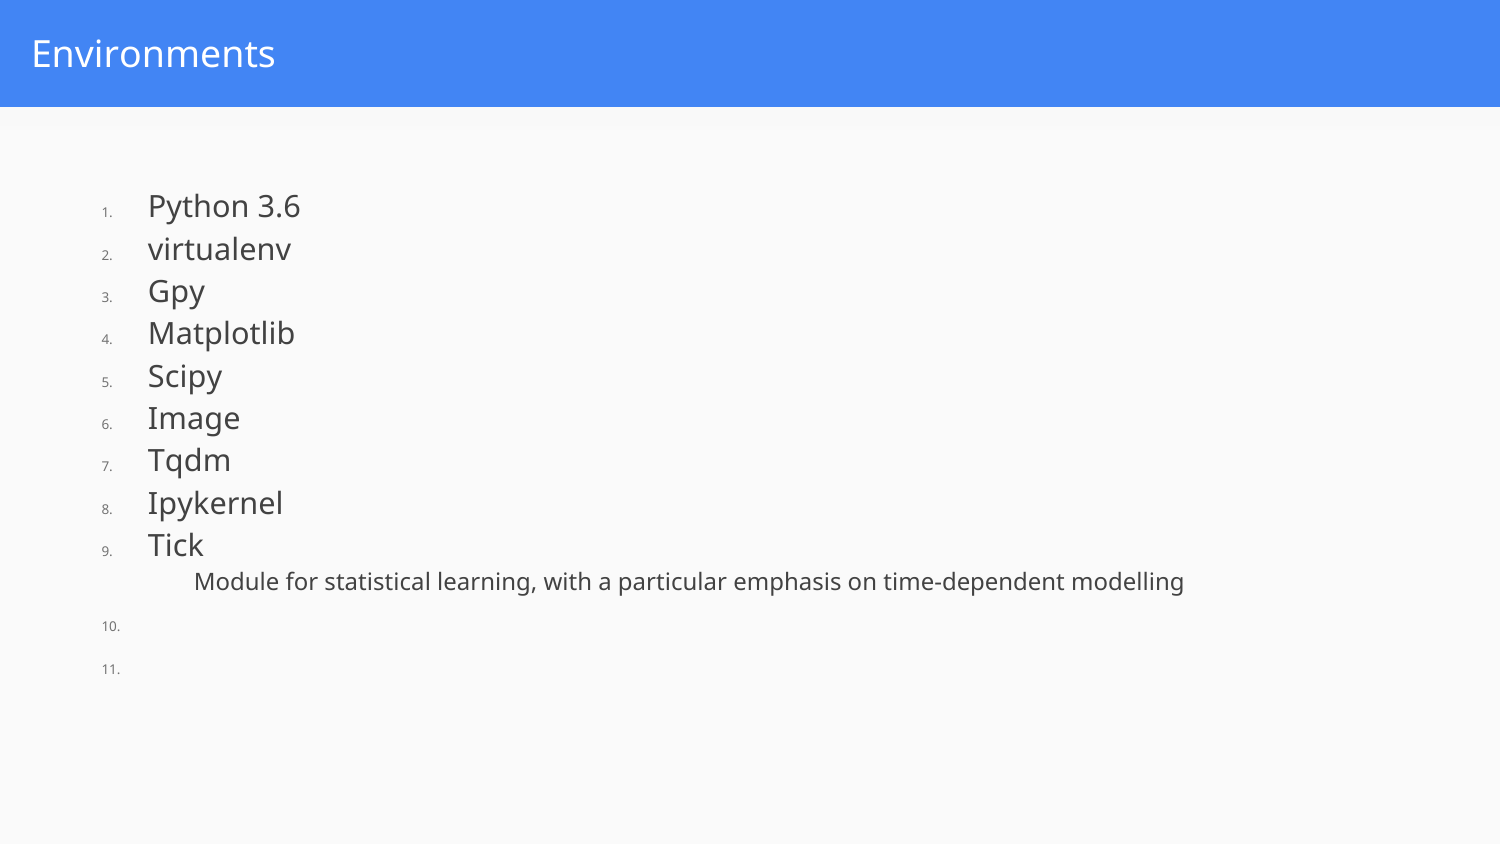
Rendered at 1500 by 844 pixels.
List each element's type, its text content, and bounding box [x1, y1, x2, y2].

title Environments [16, 2, 1465, 102]
list Python 3.6 virtualenv Gpy Matplotlib Scipy Image Tqdm Ipykernel Tick Module for statistical learning, with a particular emphasis on time-dependent modelling [55, 166, 1448, 612]
